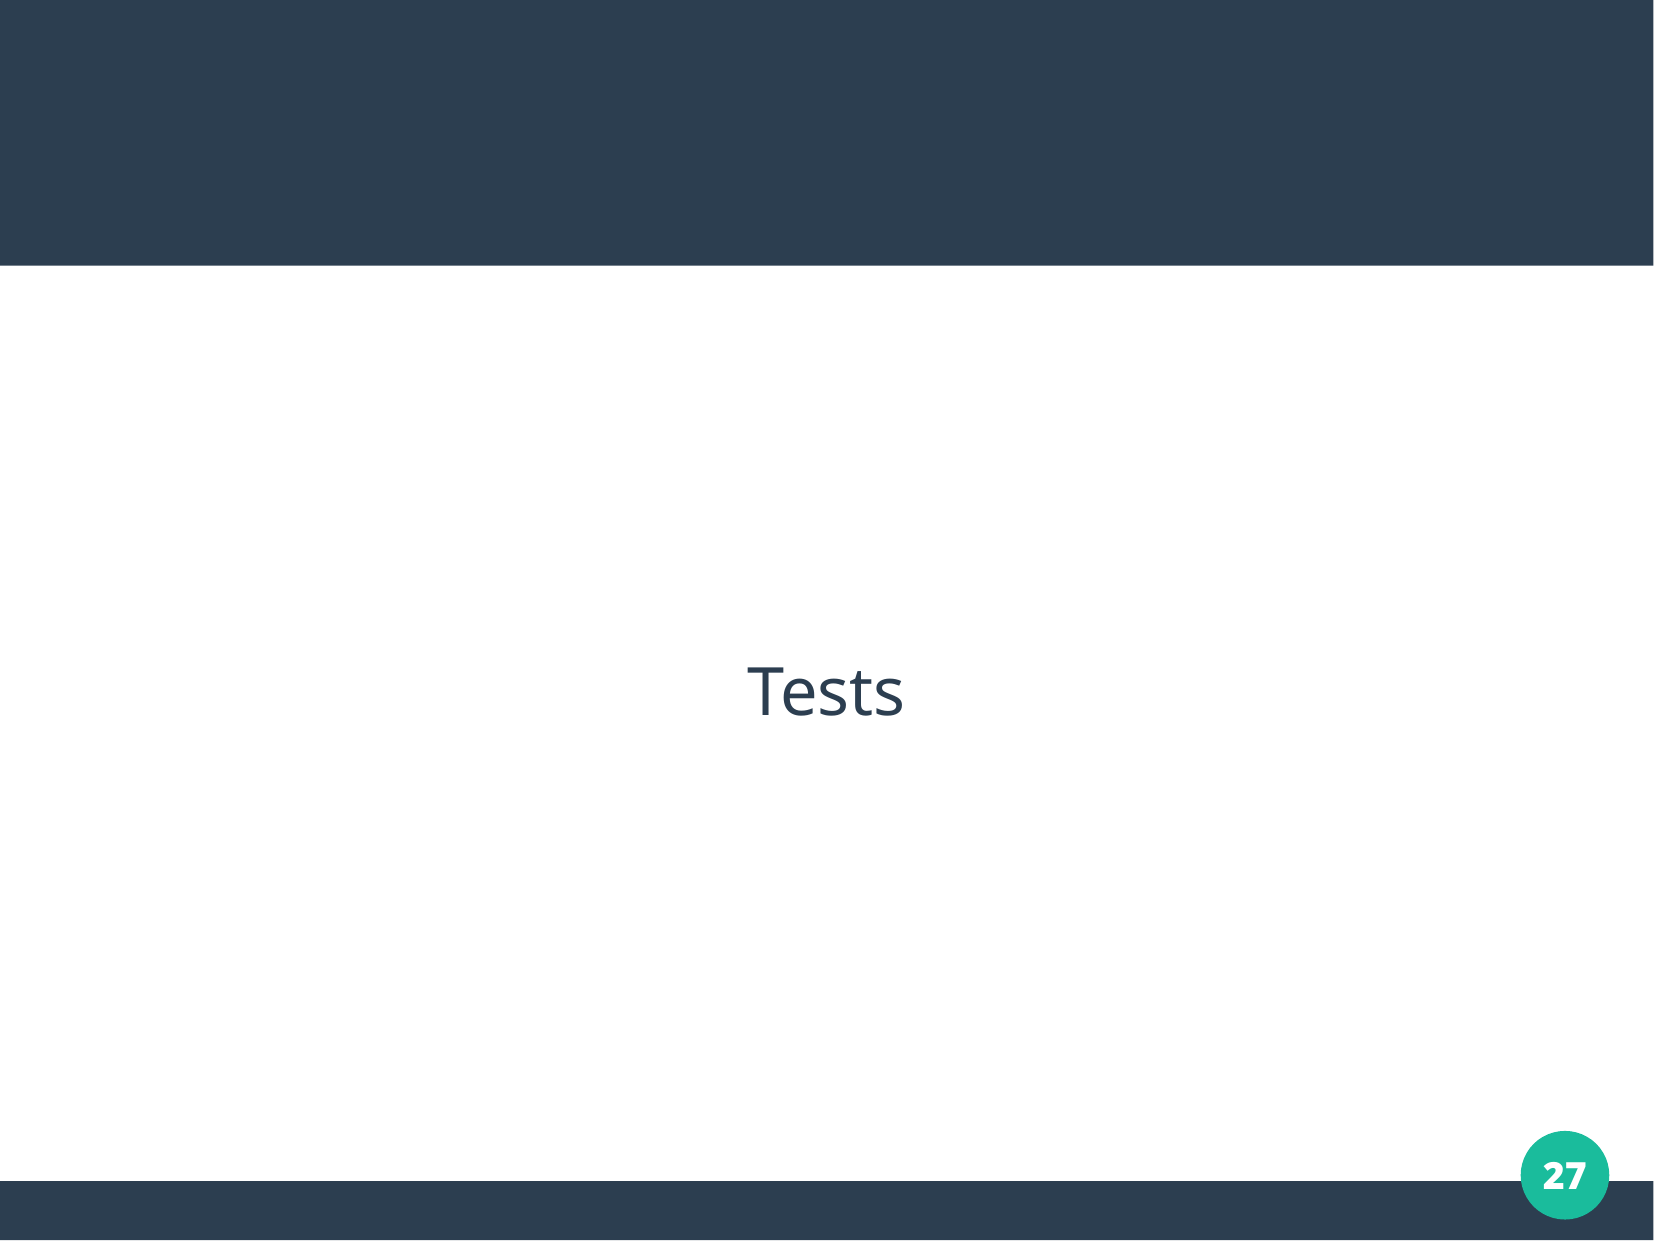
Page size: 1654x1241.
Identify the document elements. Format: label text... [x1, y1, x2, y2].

subtitle Tests [59, 324, 1595, 1055]
